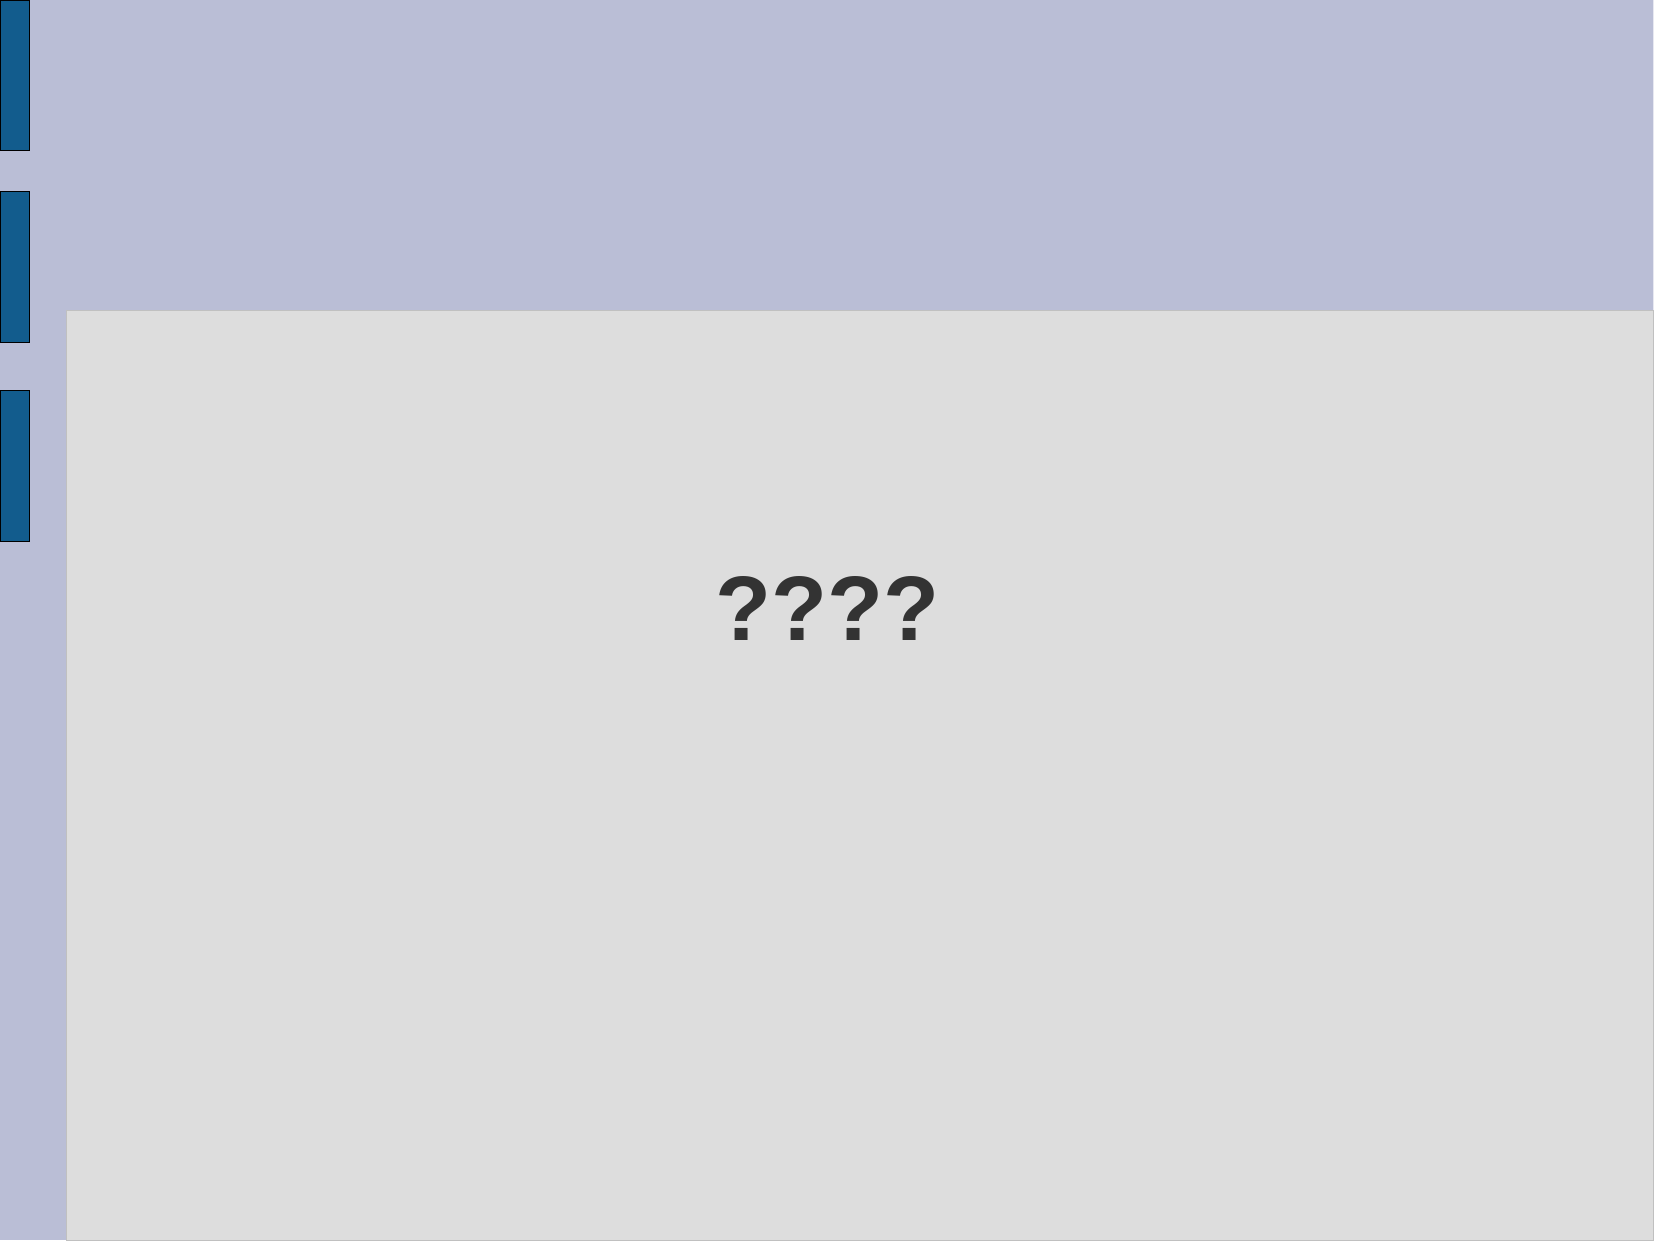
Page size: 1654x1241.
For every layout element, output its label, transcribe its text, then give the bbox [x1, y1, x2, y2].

title ???? [121, 91, 1534, 1127]
